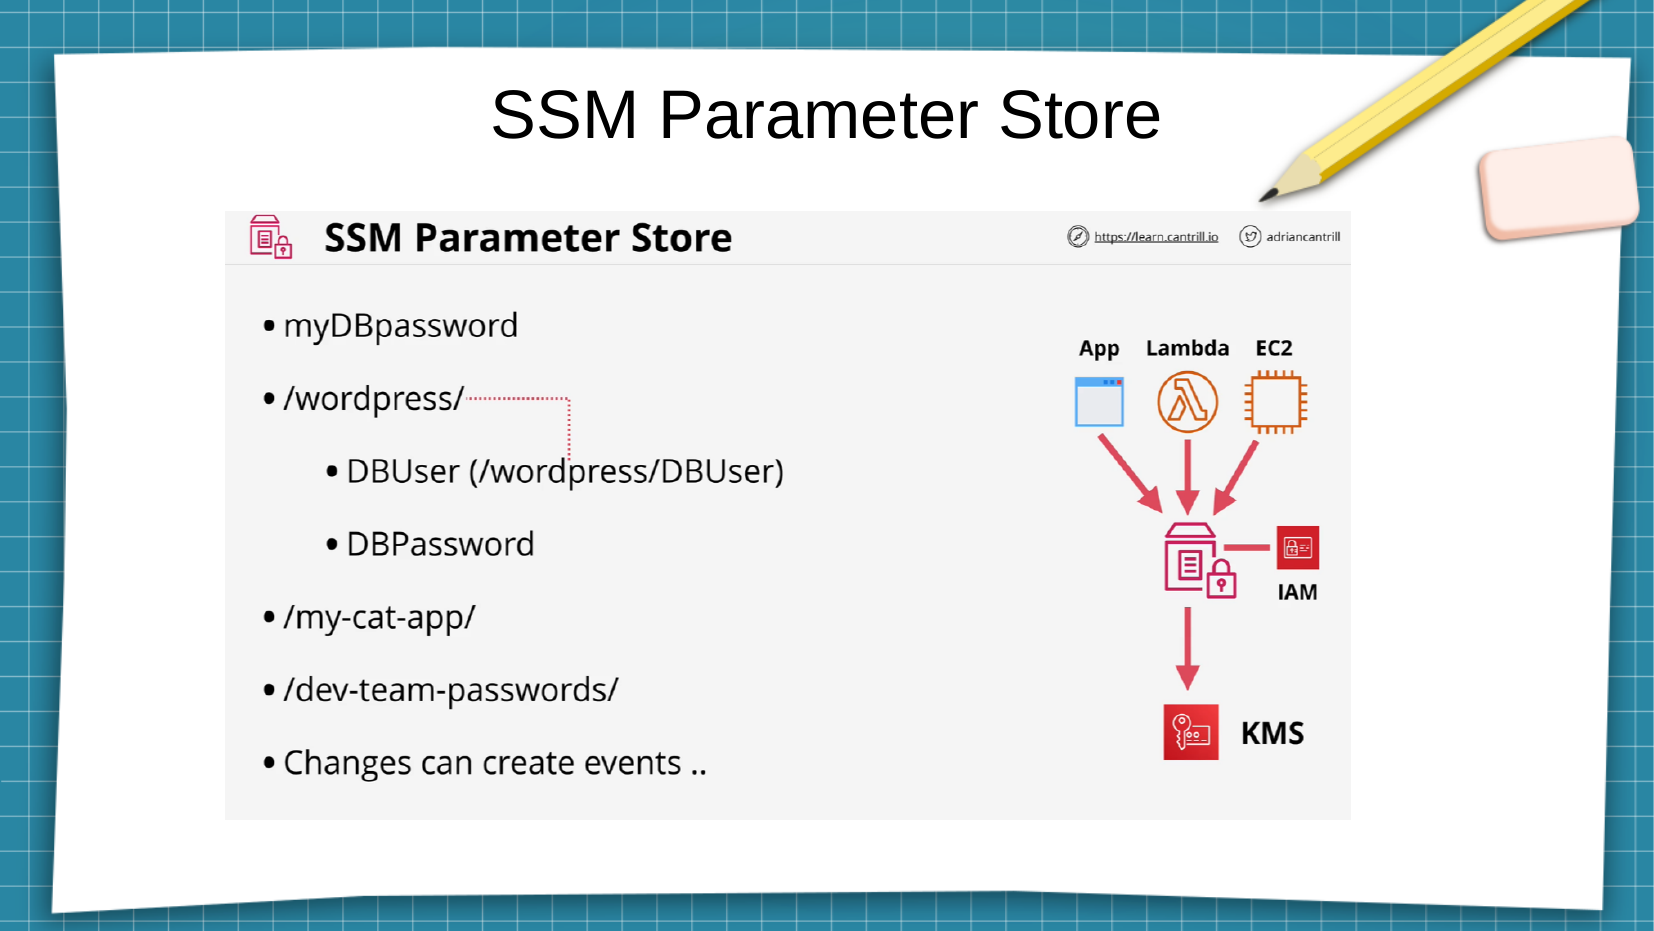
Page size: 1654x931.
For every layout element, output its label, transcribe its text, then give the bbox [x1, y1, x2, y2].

title SSM Parameter Store [82, 37, 1571, 193]
picture [0, 0, 1654, 931]
